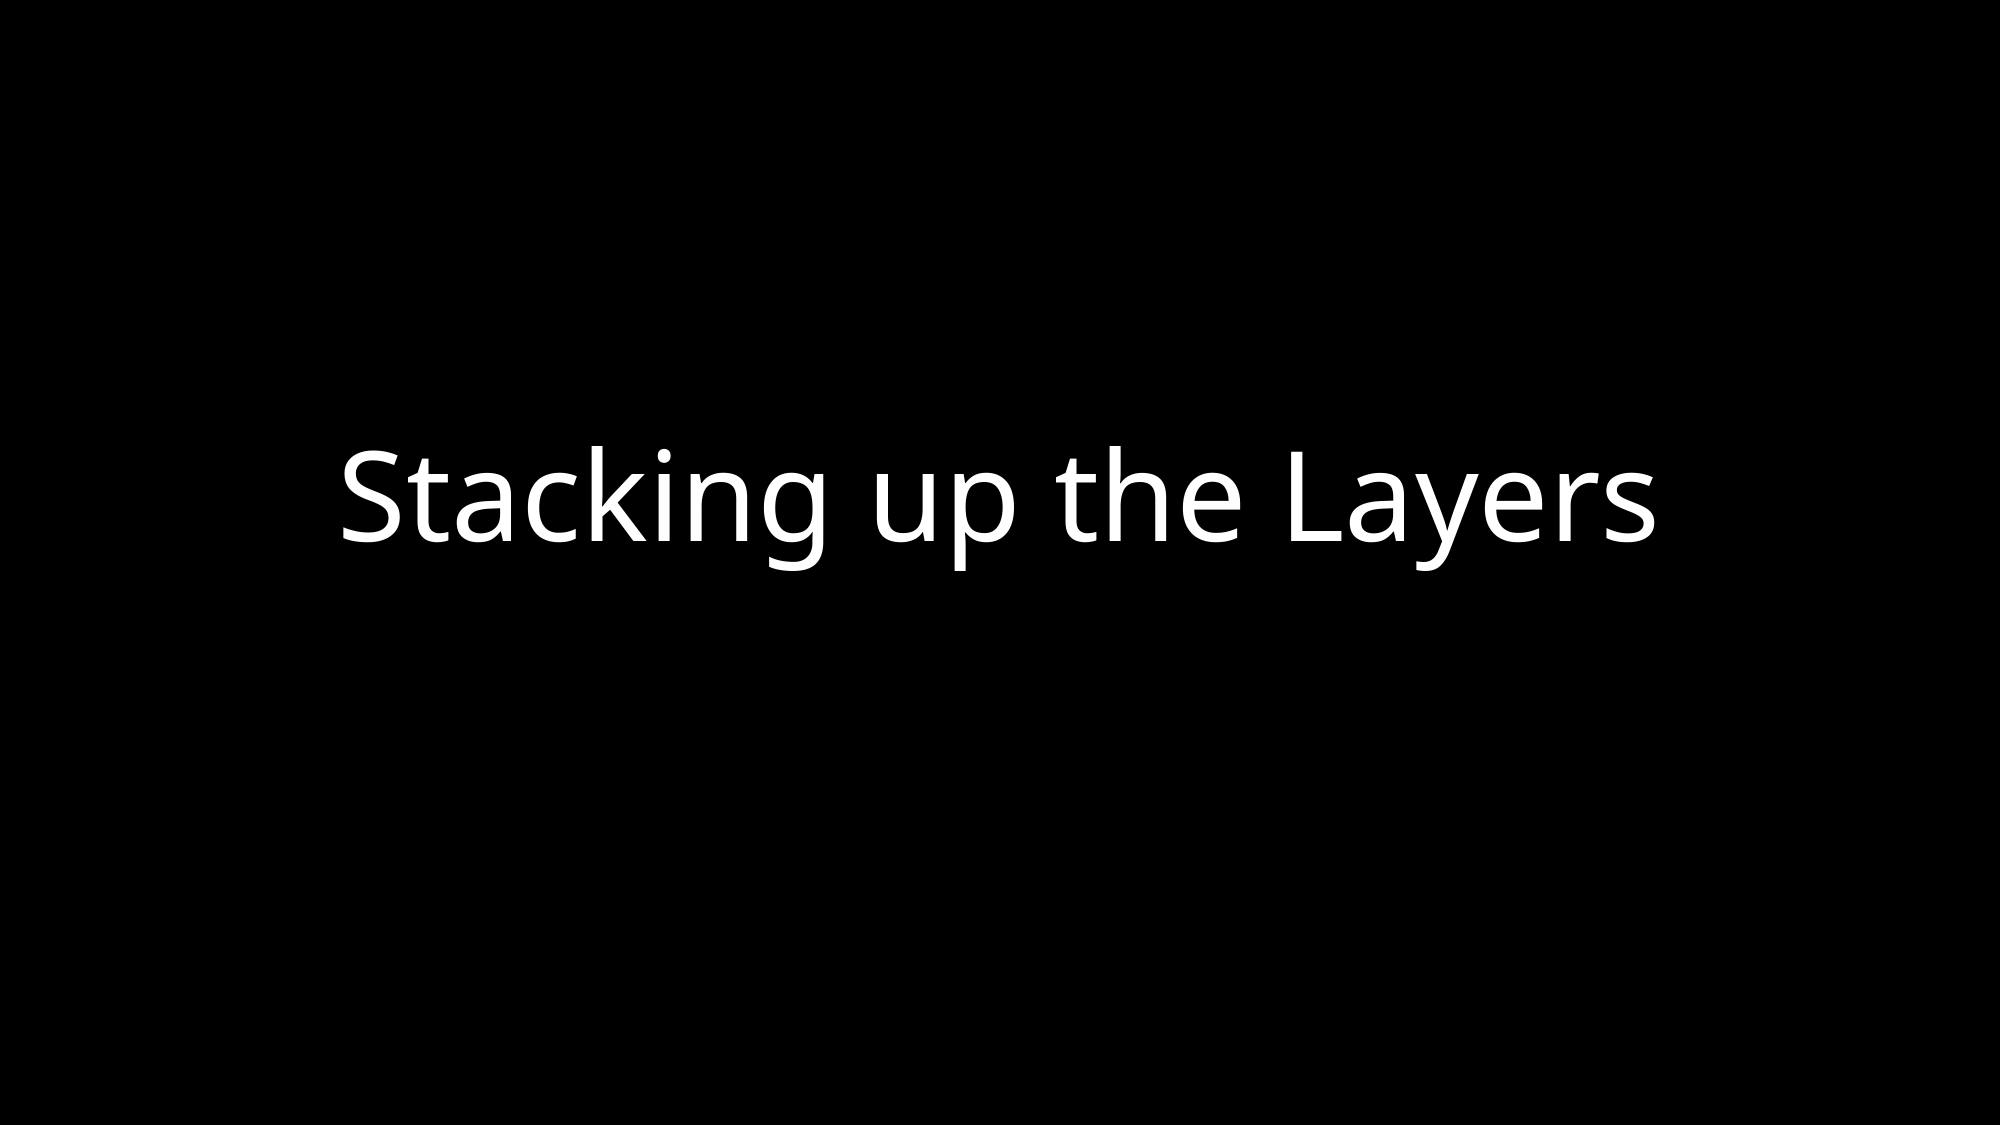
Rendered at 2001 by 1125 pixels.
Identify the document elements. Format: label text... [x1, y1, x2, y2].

title Stacking up the Layers [249, 184, 1750, 576]
